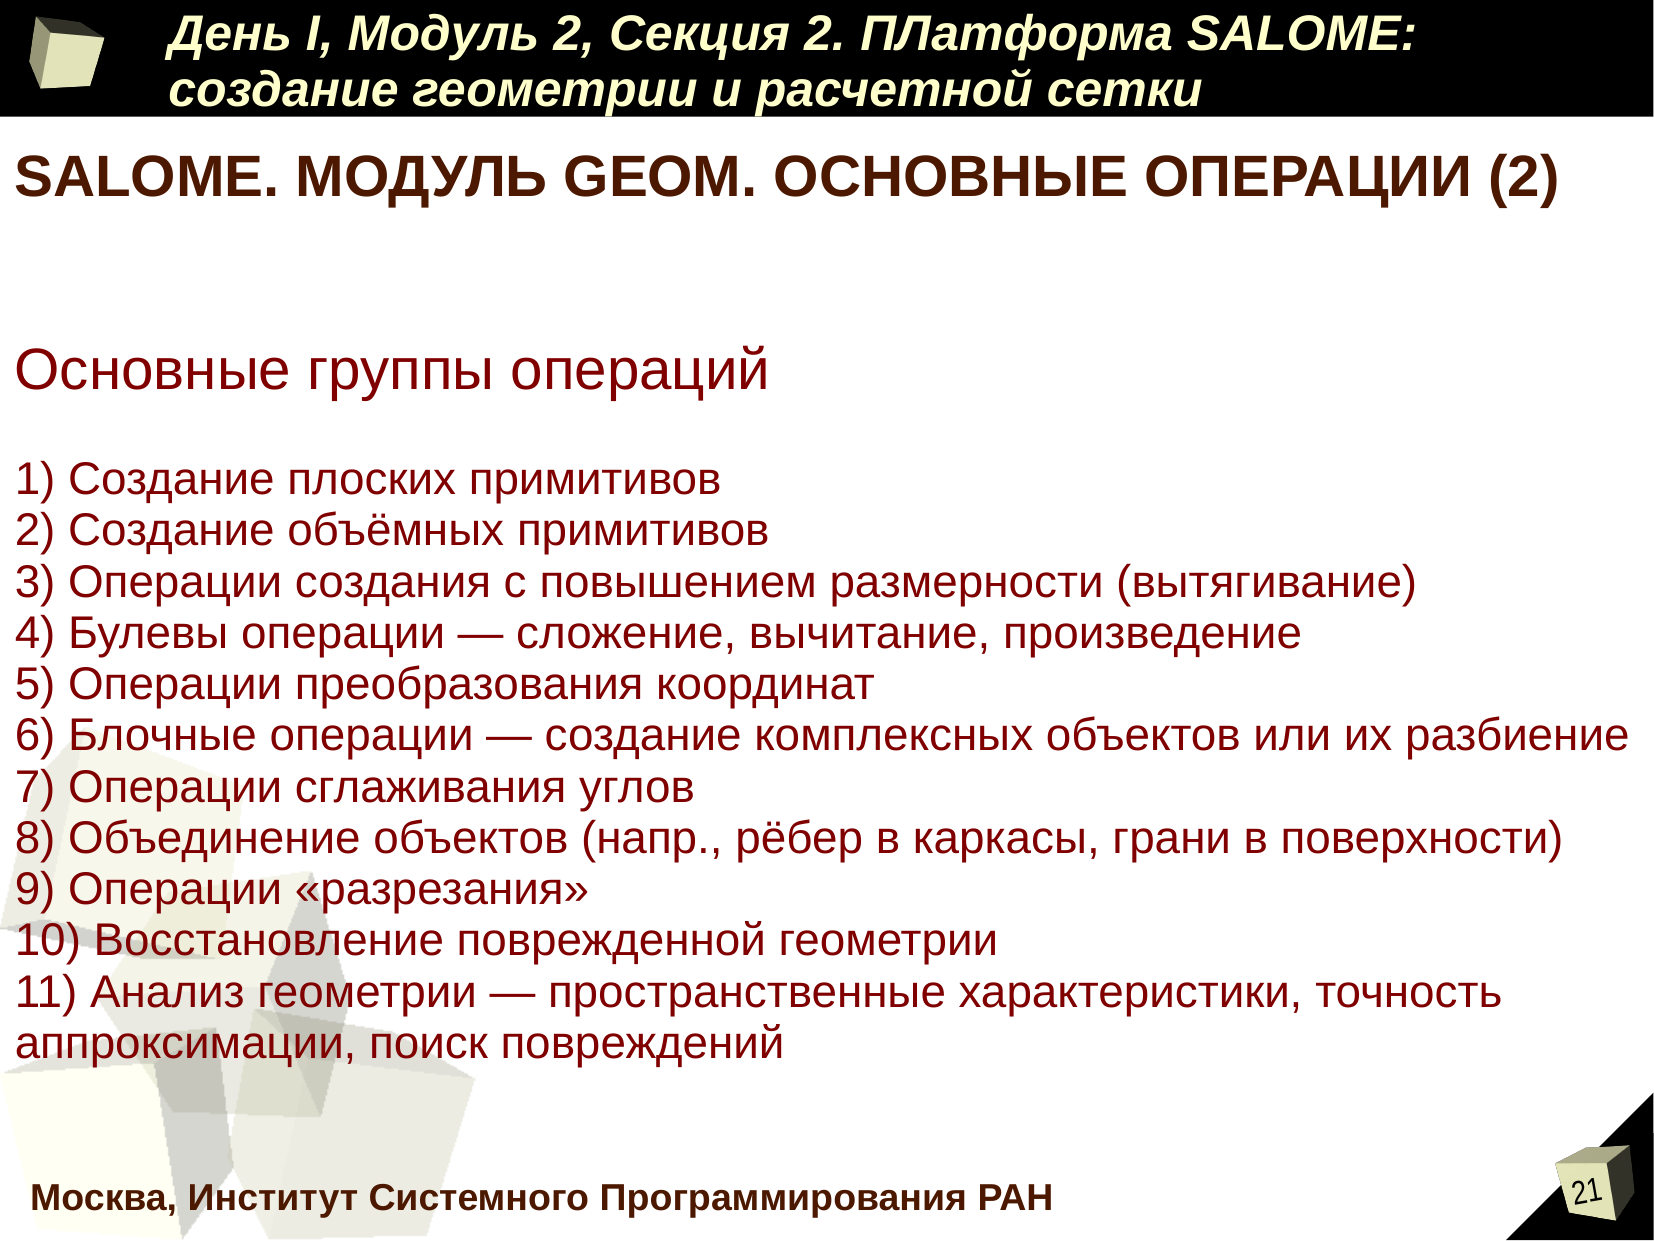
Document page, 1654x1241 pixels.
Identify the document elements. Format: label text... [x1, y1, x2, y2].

text_box SALOME. МОДУЛЬ GEOM. ОСНОВНЫЕ ОПЕРАЦИИ (2) [0, 135, 1654, 216]
picture [464, 1193, 472, 1198]
text_box Основные группы операций 1) Создание плоских примитивов 2) Создание объёмных примитивов 3) Операции создания с повышением размерности (вытягивание) 4) Булевы операции — сложение, вычитание, произведение 5) Операции преобразования координат 6) Блочные операции — создание комплексных объектов или их разбиение 7) Операции сглаживания углов 8) Объединение объектов (напр., рёбер в каркасы, грани в поверхности) 9) Операции «разрезания» 10) Восстановление поврежденной геометрии 11) Анализ геометрии — пространственные характеристики, точность аппроксимации, поиск повреждений [0, 329, 1654, 1076]
picture [0, 1076, 477, 1241]
